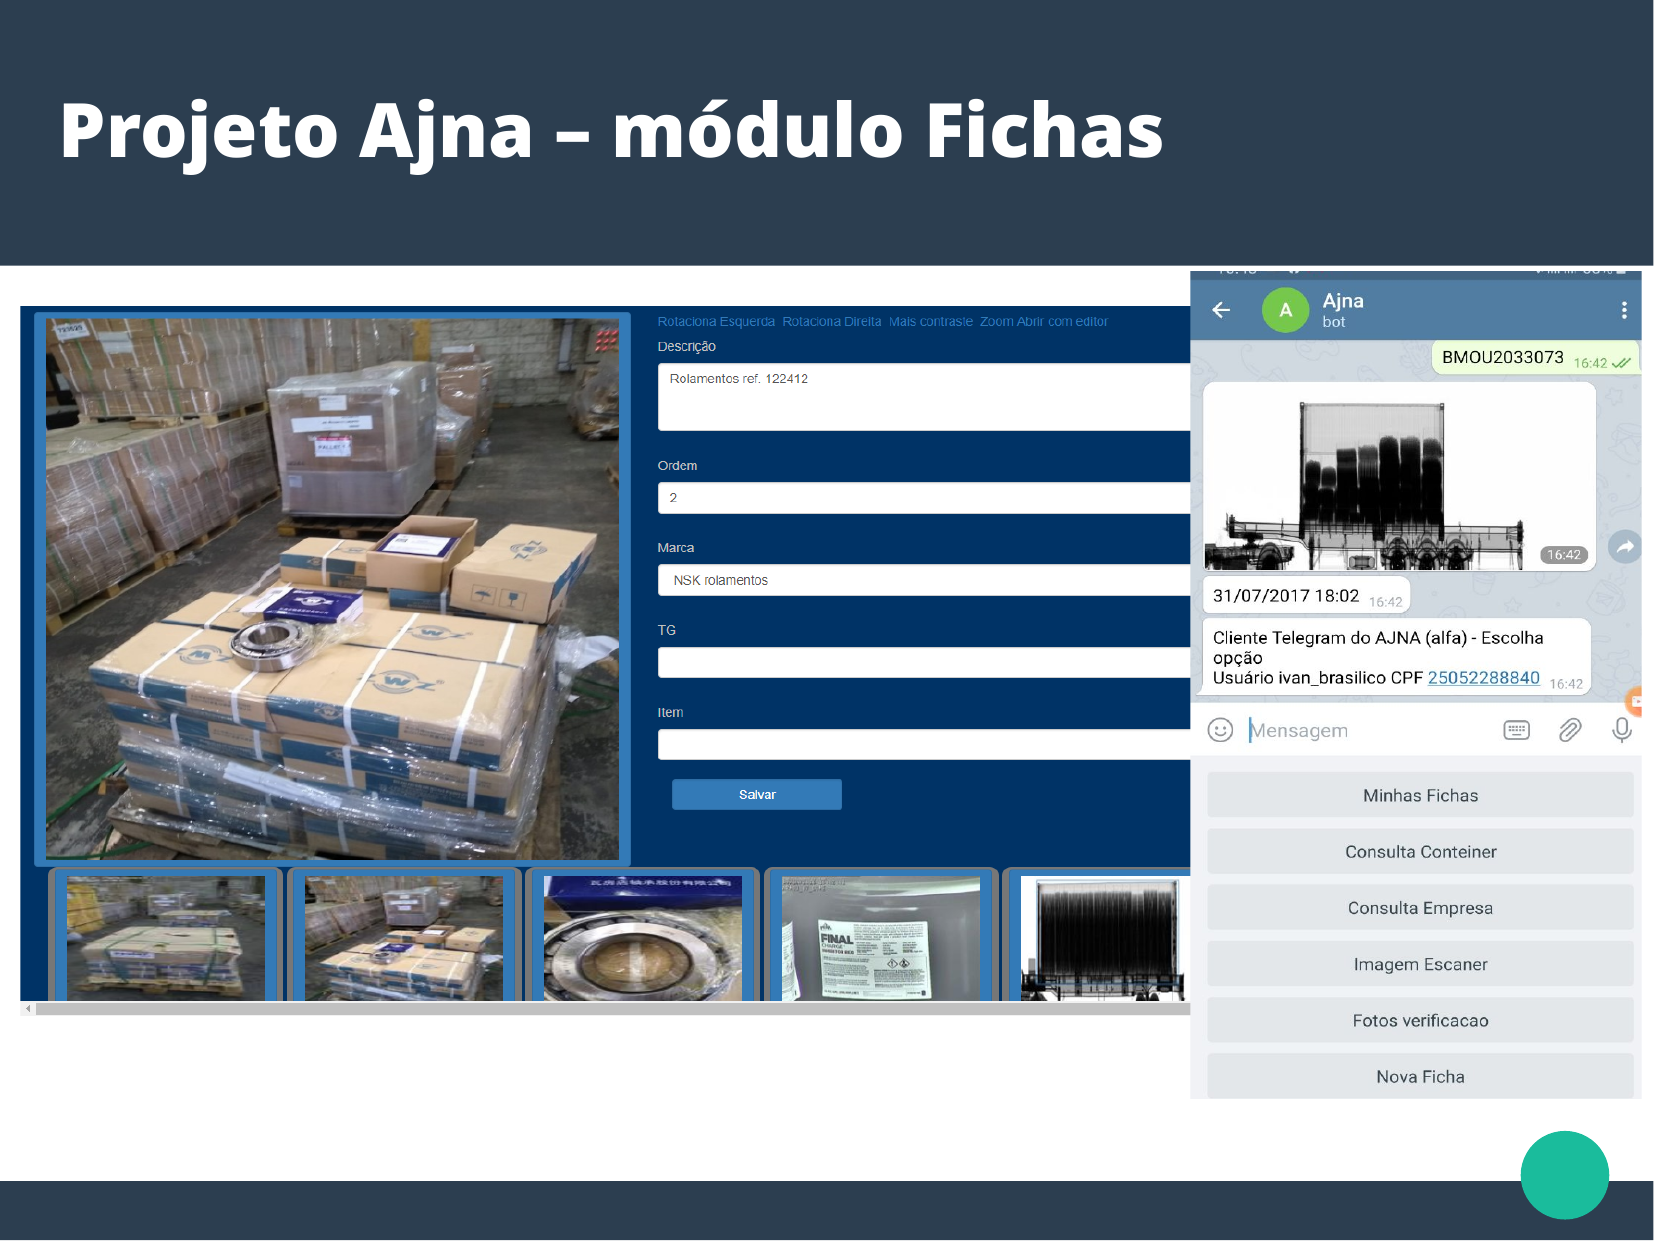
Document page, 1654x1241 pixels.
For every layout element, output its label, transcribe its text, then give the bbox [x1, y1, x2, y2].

picture [20, 271, 1642, 1099]
title Projeto Ajna – módulo Fichas [59, 49, 1595, 207]
